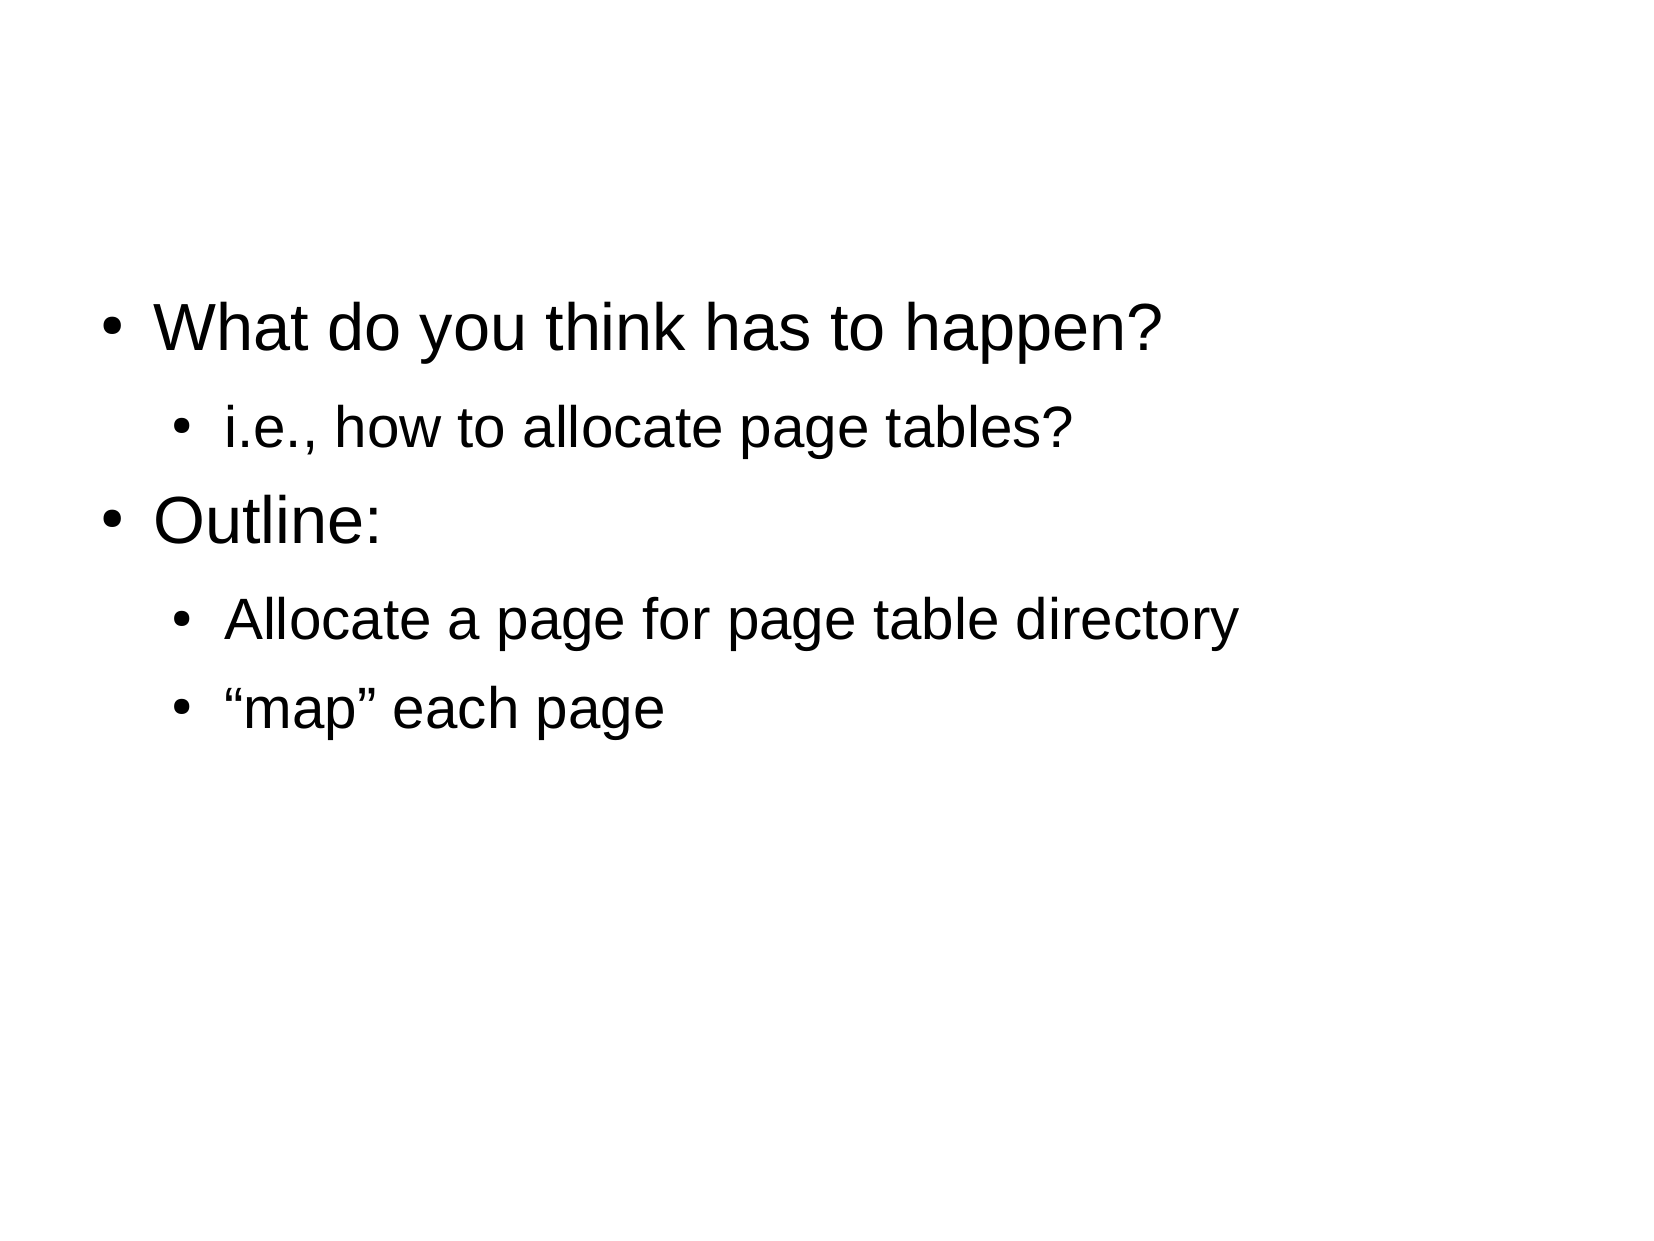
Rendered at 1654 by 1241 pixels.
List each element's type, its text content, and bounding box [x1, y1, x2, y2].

list What do you think has to happen? i.e., how to allocate page tables? Outline: Allocate a page for page table directory “map” each page [82, 290, 1571, 1010]
